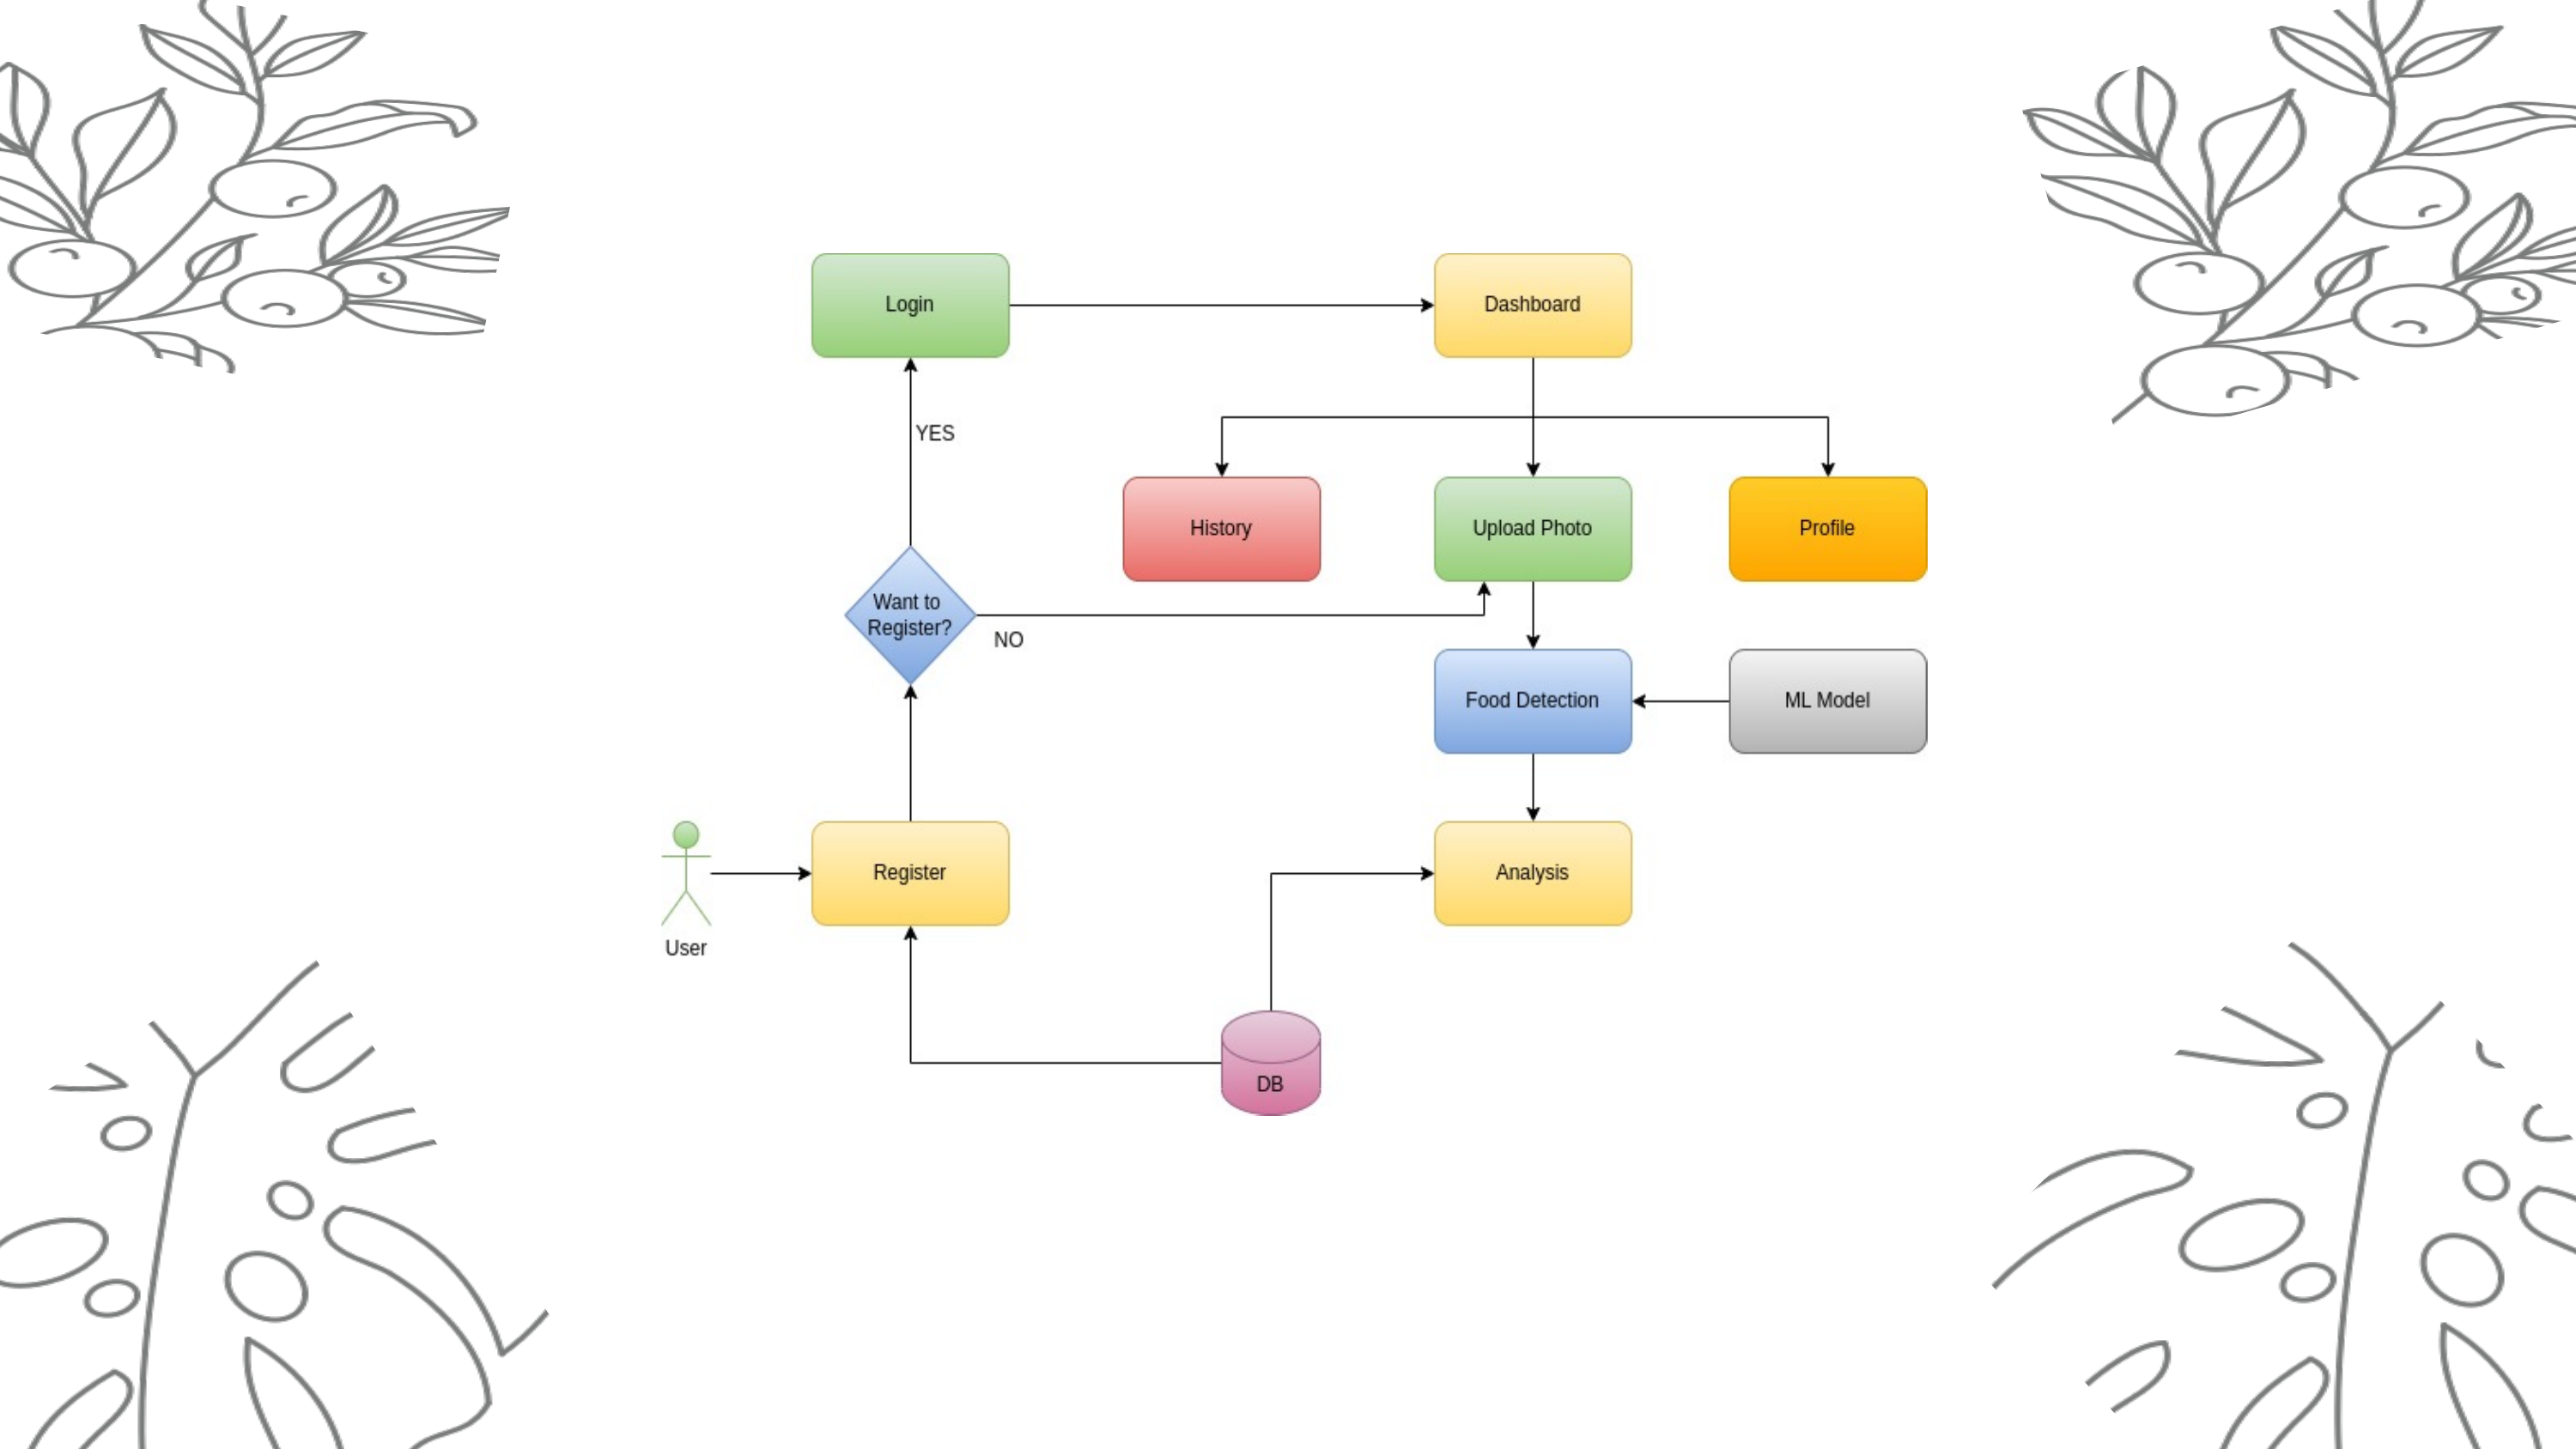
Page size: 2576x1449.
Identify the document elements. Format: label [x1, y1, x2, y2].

text_box [0, 927, 581, 1449]
picture [661, 253, 1928, 1116]
text_box [0, 0, 539, 423]
text_box [2020, 0, 2576, 449]
text_box [1964, 895, 2576, 1449]
